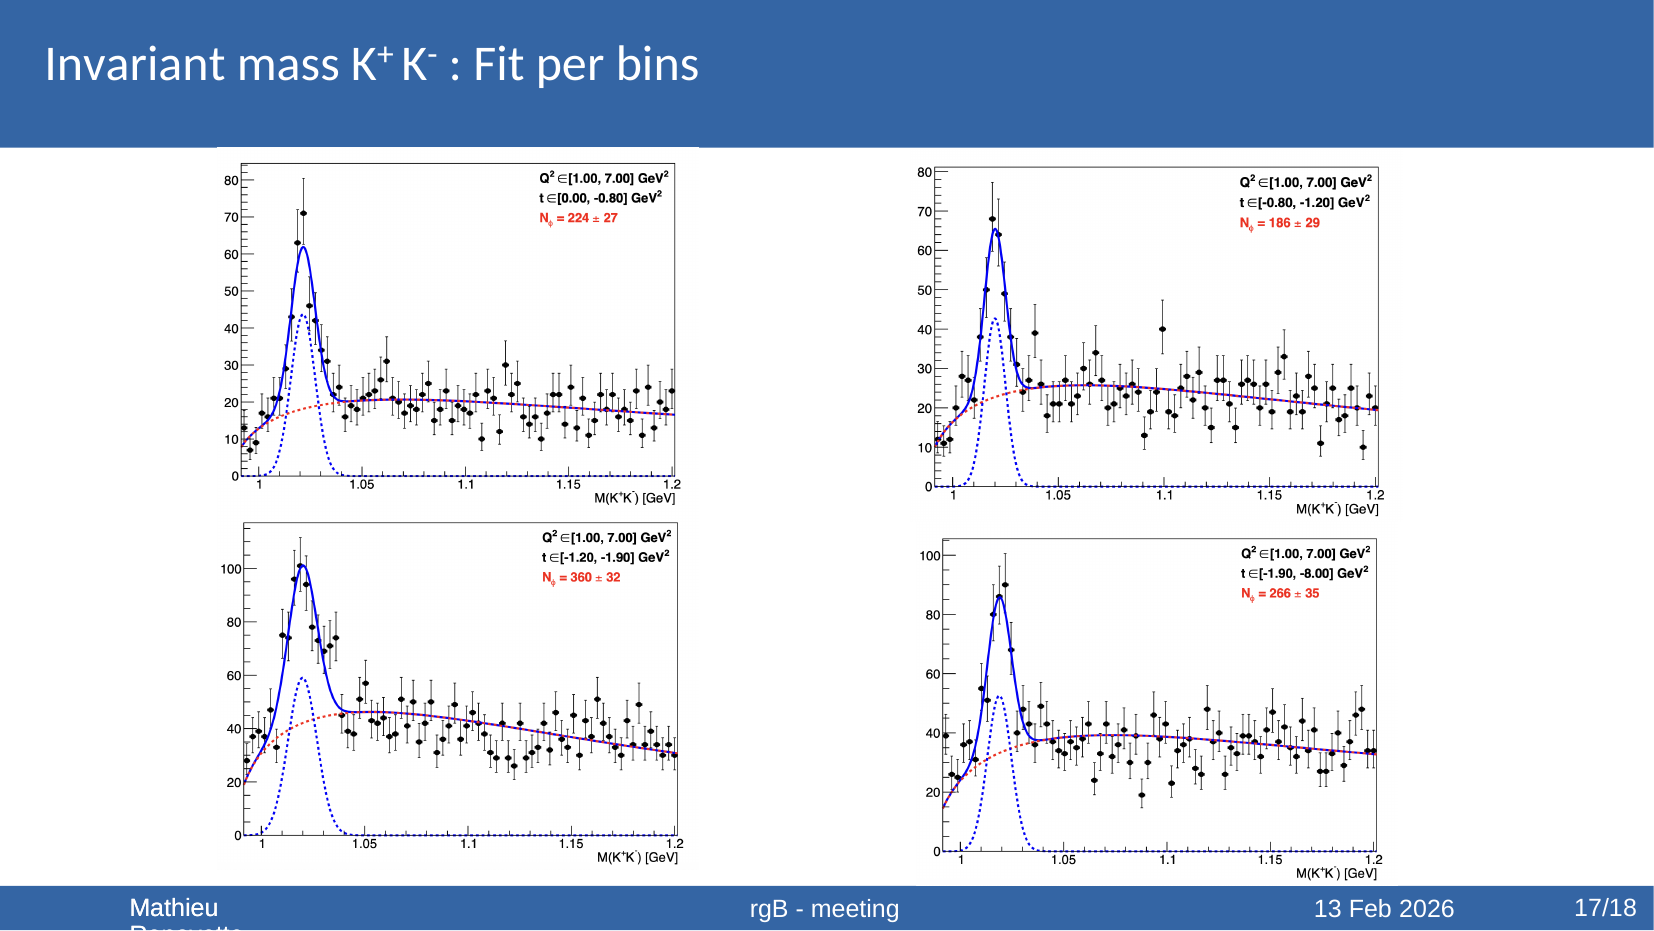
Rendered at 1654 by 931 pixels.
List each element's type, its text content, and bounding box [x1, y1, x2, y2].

text_box [226, 885, 1654, 931]
picture [910, 149, 1403, 886]
text_box Mathieu Ronayette [114, 885, 355, 929]
text_box 17/18 [1559, 885, 1654, 930]
text_box [0, 0, 1654, 148]
text_box Invariant mass K+ K- : Fit per bins [29, 32, 1641, 110]
text_box rgB - meeting [734, 887, 953, 931]
text_box [0, 885, 131, 931]
picture [217, 147, 699, 870]
text_box 13 Feb 2026 [1299, 887, 1536, 931]
